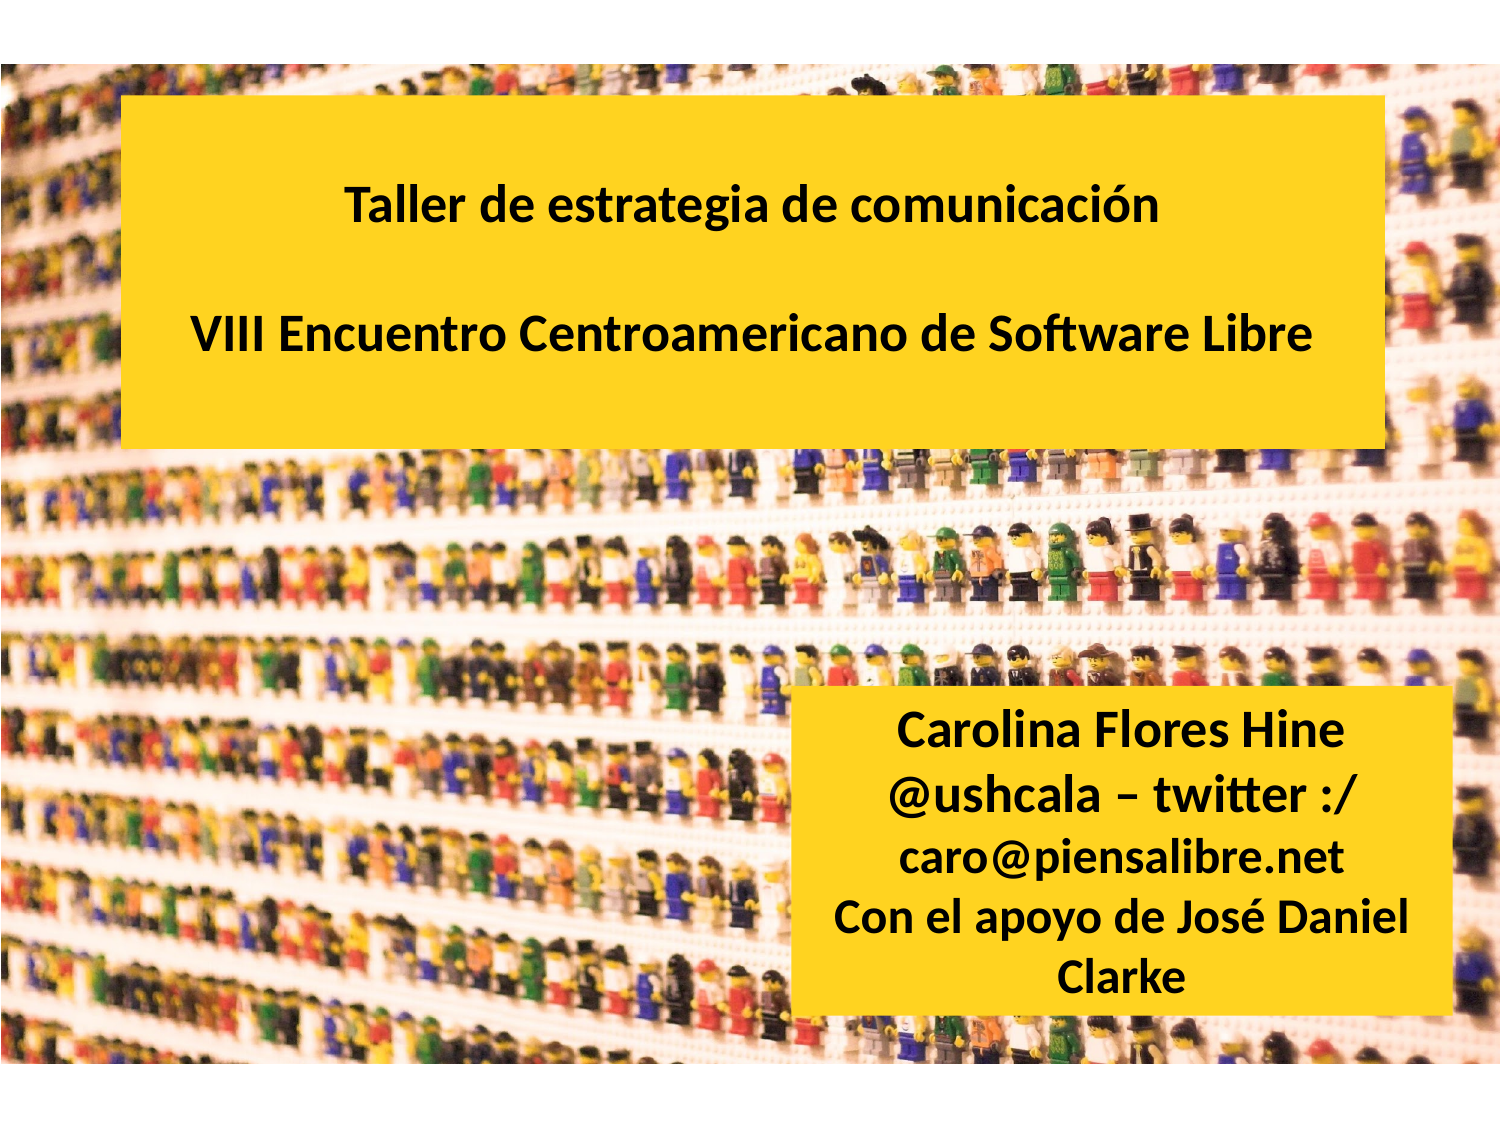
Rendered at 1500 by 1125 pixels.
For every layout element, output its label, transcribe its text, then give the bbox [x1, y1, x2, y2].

text_box Carolina Flores Hine @ushcala – twitter :/ caro@piensalibre.net Con el apoyo de José Daniel Clarke [791, 685, 1453, 1016]
picture [1, 64, 1500, 1064]
text_box Taller de estrategia de comunicación VIII Encuentro Centroamericano de Software Libre [121, 95, 1385, 449]
